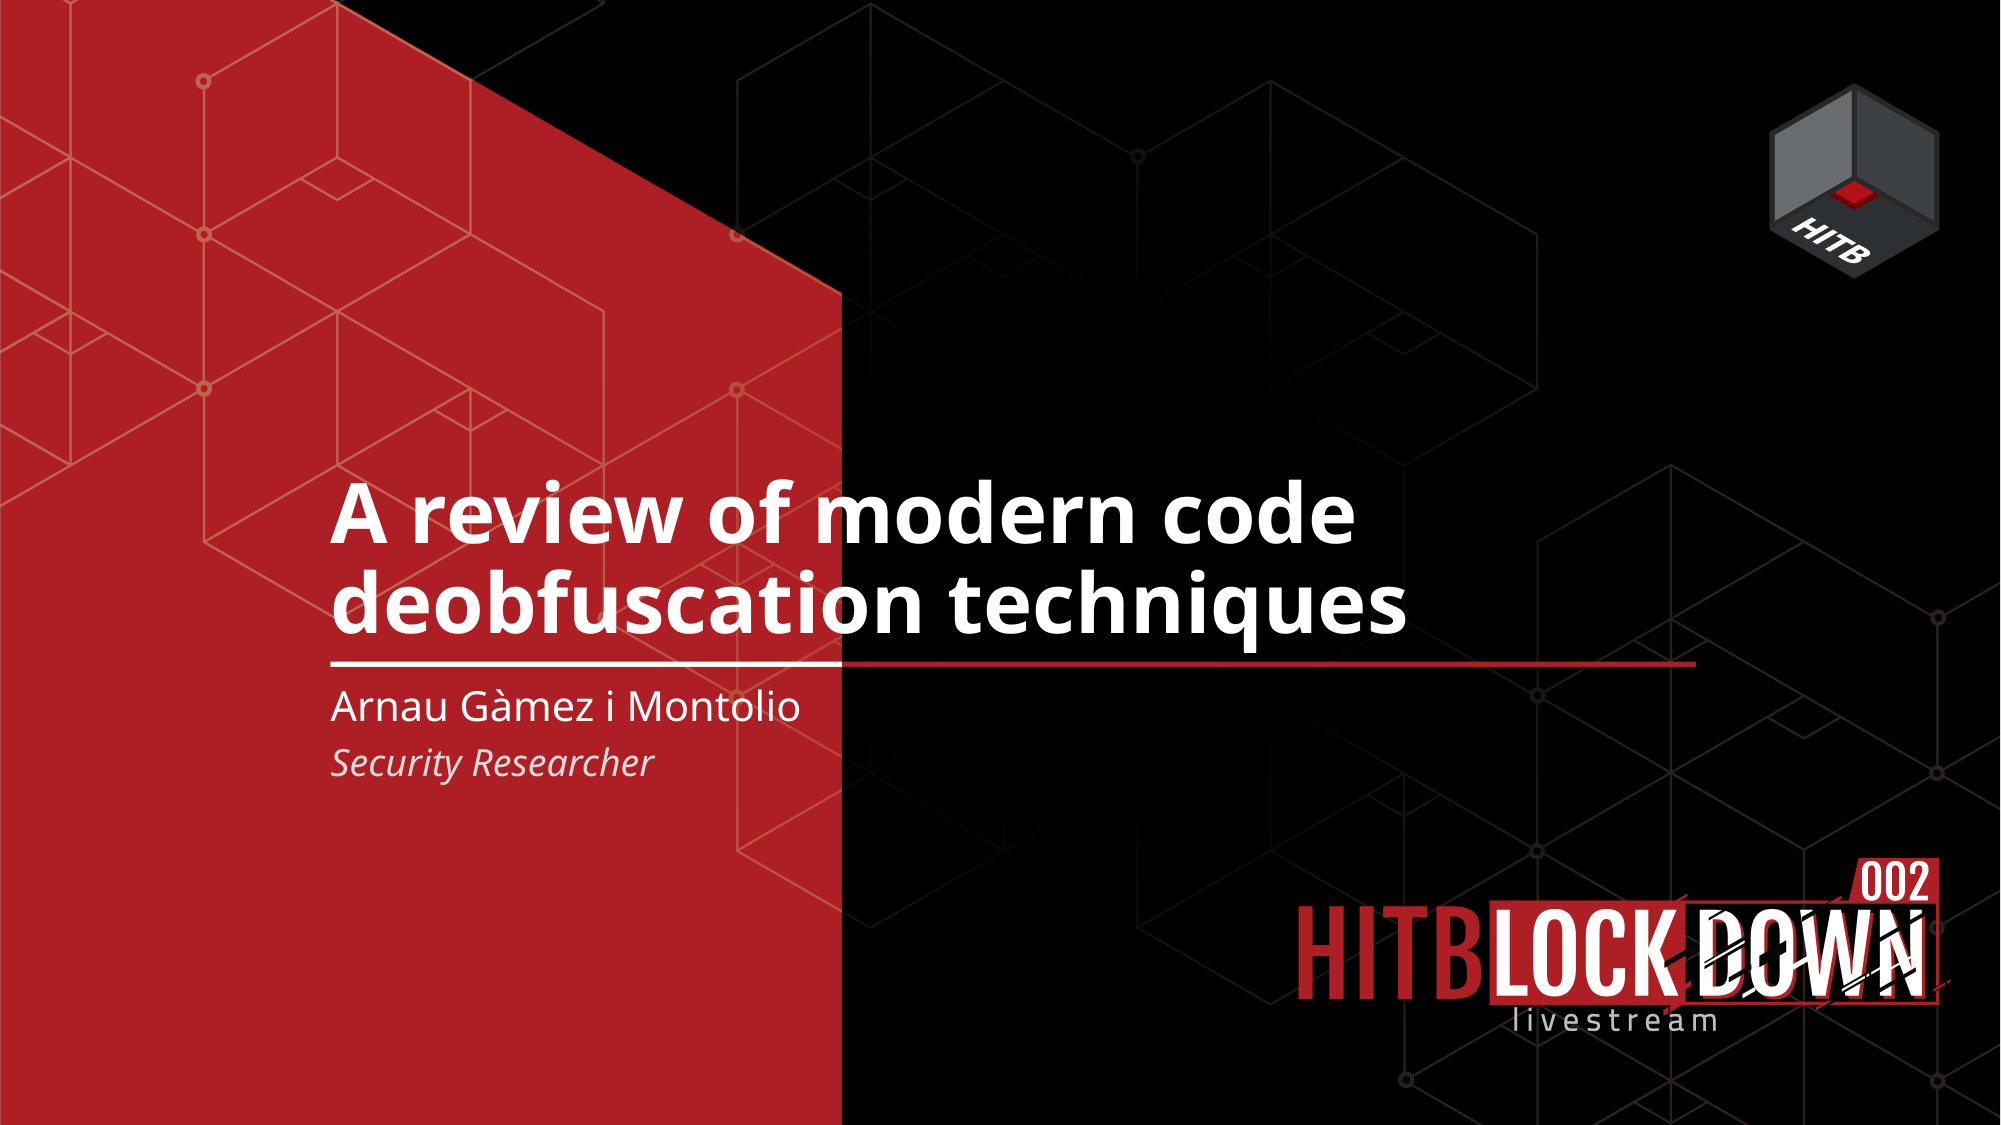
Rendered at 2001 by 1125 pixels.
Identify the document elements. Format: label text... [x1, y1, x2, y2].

text_box Security Researcher [315, 736, 1687, 797]
text_box Arnau Gàmez i Montolio [315, 678, 1687, 736]
text_box A review of modern code deobfuscation techniques [315, 364, 1687, 623]
picture [0, 0, 2001, 1125]
